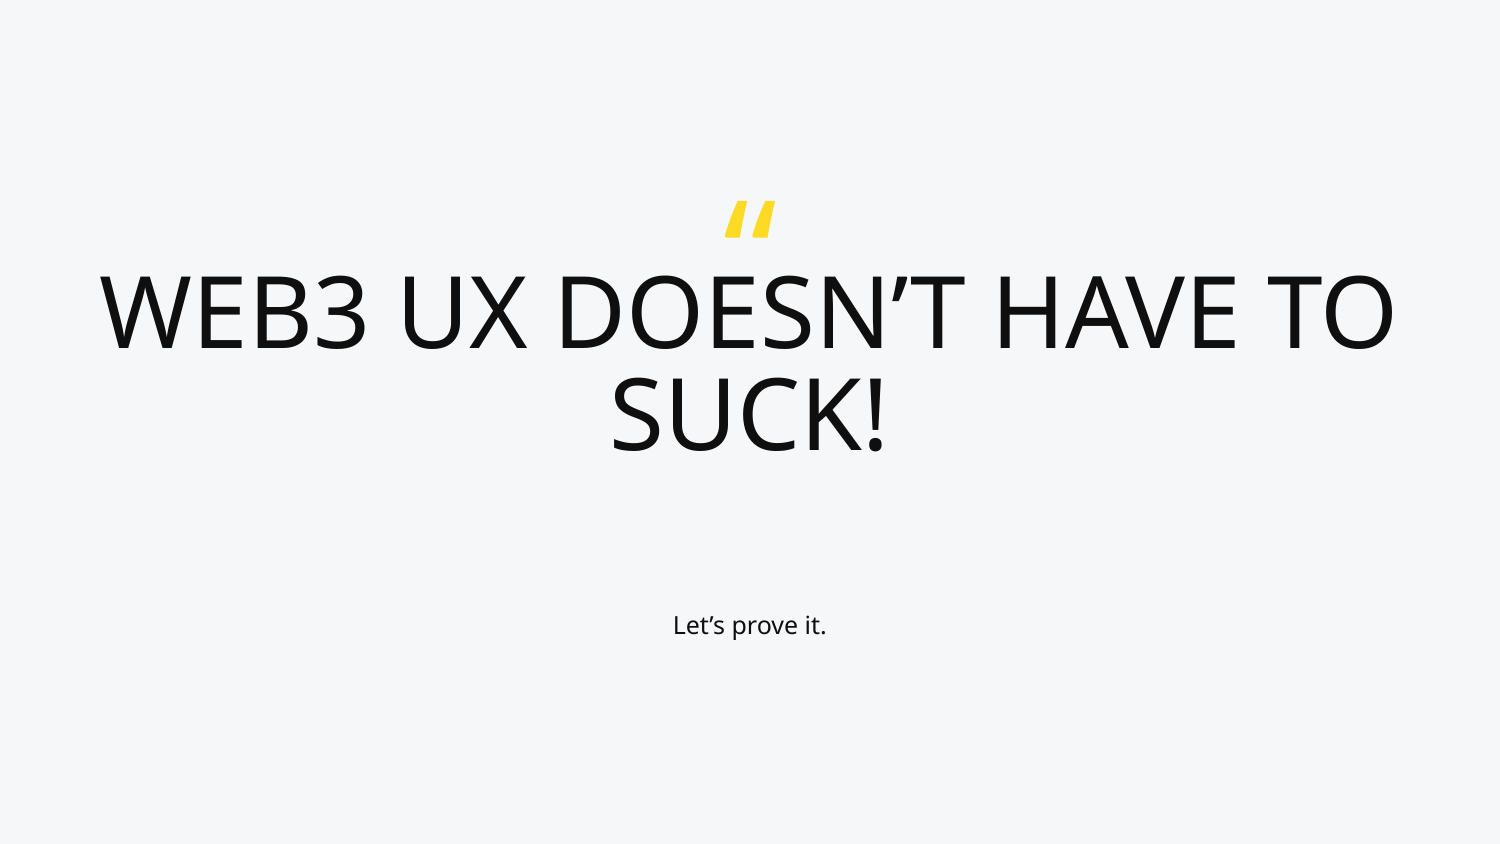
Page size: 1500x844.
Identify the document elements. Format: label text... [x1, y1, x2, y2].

text_box “ [74, 184, 1425, 340]
title WEB3 UX DOESN’T HAVE TO SUCK! [75, 340, 1425, 472]
subtitle Let’s prove it. [376, 604, 1124, 844]
